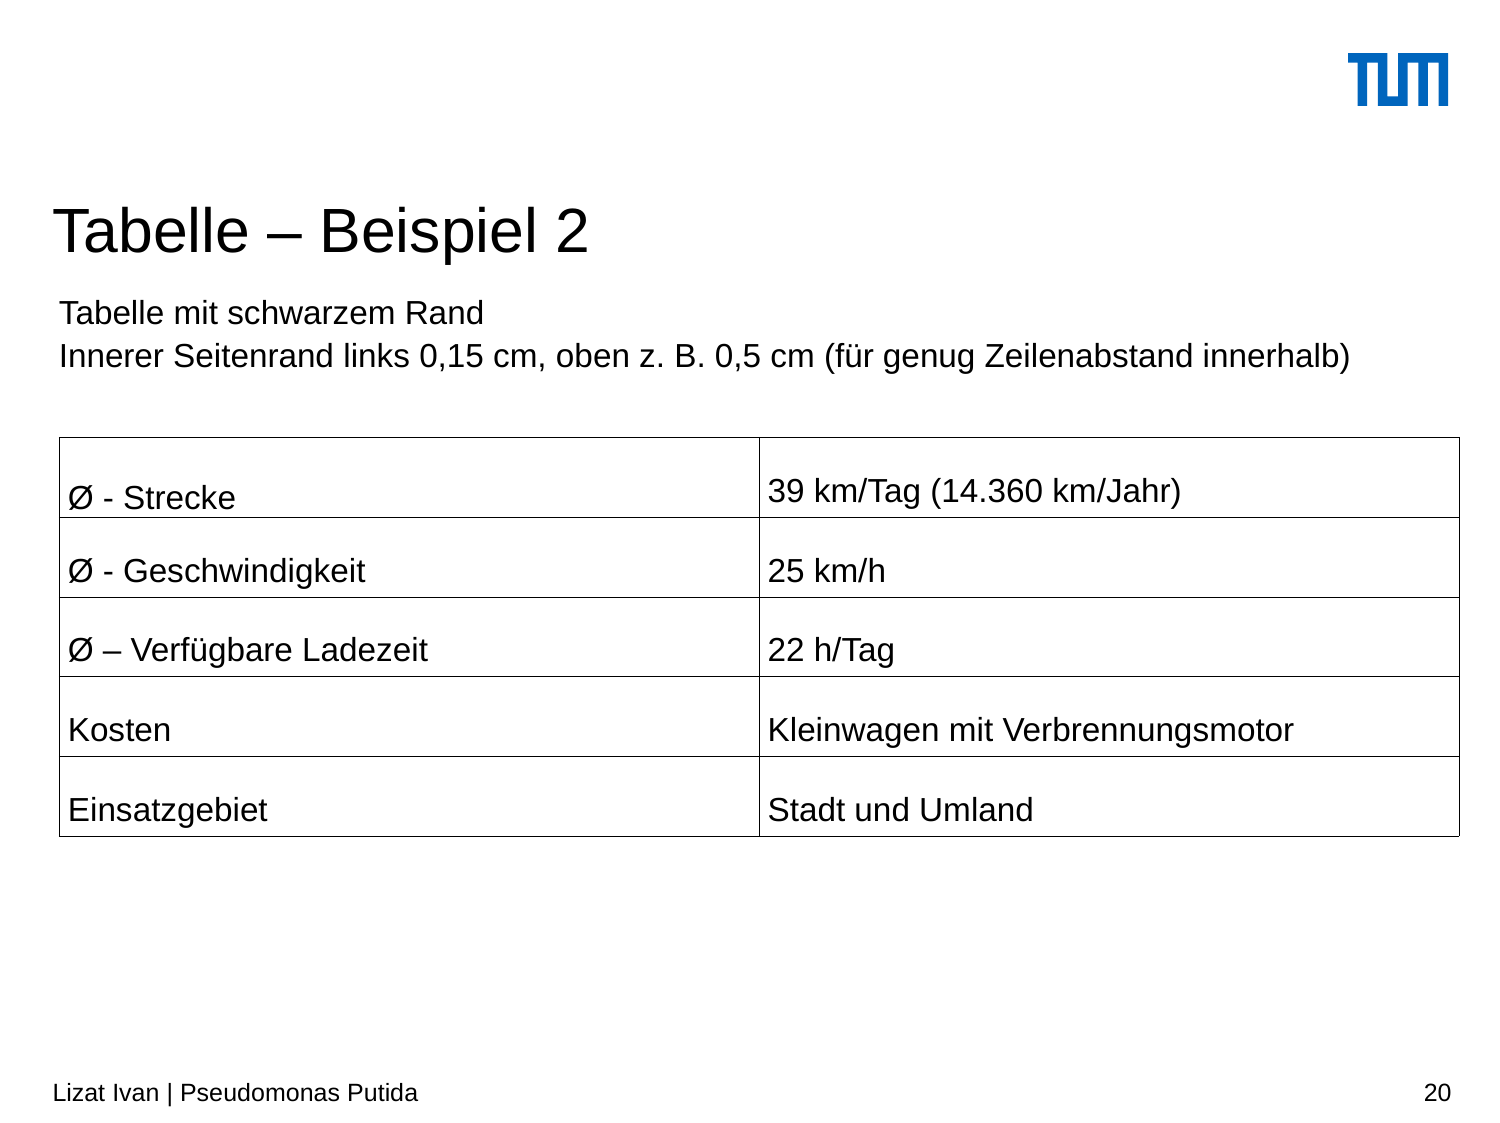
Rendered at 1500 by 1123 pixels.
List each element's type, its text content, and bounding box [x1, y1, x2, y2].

table_cell 22 h/Tag [760, 598, 1459, 676]
table_header 39 km/Tag (14.360 km/Jahr) [760, 438, 1459, 517]
table_cell 25 km/h [760, 518, 1459, 597]
table_cell Einsatzgebiet [60, 757, 759, 836]
table_cell Kosten [60, 677, 759, 756]
title Tabelle – Beispiel 2 [52, 195, 1453, 266]
list Tabelle mit schwarzem Rand Innerer Seitenrand links 0,15 cm, oben z. B. 0,5 cm (für genug Zeilenabstand innerhalb) [59, 289, 1459, 414]
table_cell Kleinwagen mit Verbrennungsmotor [760, 677, 1459, 756]
table_cell Ø – Verfügbare Ladezeit [60, 598, 759, 676]
table_header Ø - Strecke [60, 438, 759, 517]
table_cell Stadt und Umland [760, 757, 1459, 836]
table_cell Ø - Geschwindigkeit [60, 518, 759, 597]
